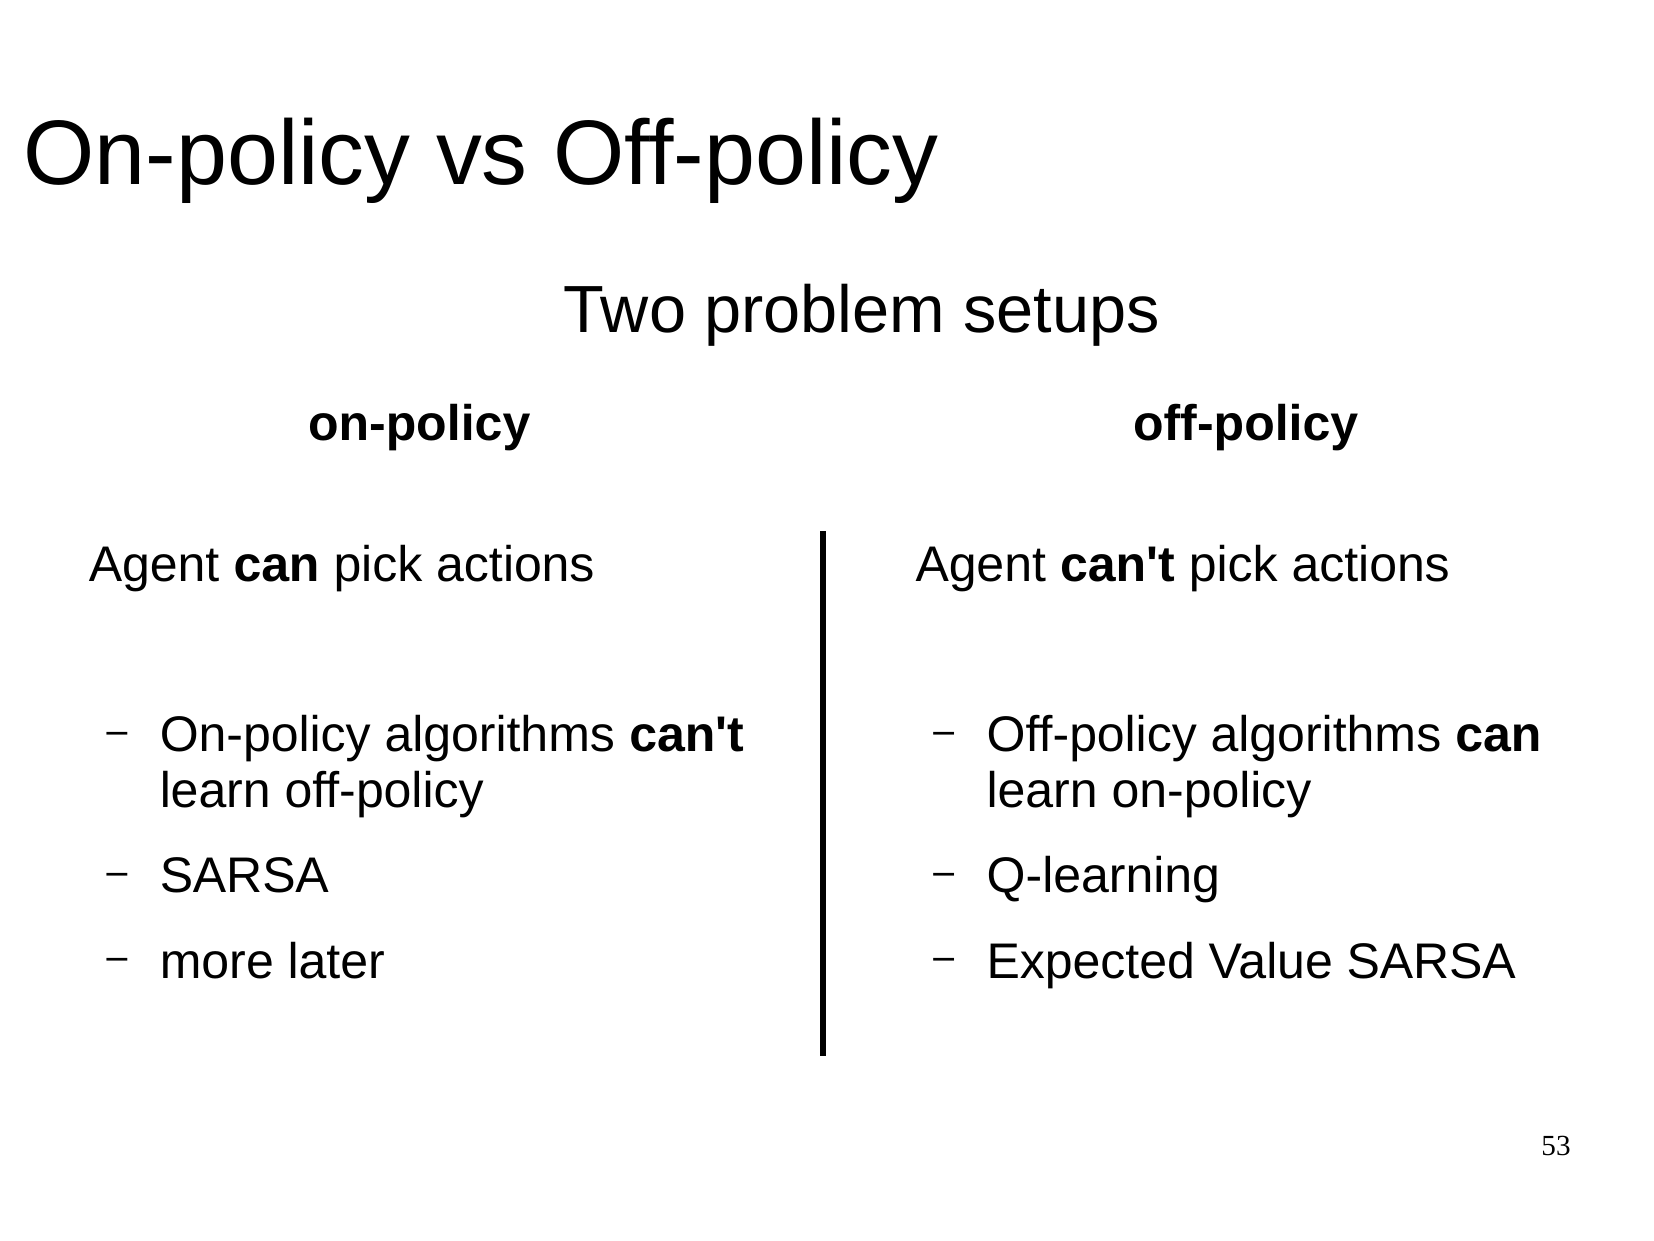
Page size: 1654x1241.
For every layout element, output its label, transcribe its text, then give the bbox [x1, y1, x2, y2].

text_box off-policy Agent can't pick actions Off-policy algorithms can learn on-policy Q-learning Expected Value SARSA [852, 384, 1654, 1241]
list Two problem setups [82, 272, 1571, 384]
text_box on-policy Agent can pick actions On-policy algorithms can't learn off-policy SARSA more later [0, 384, 852, 1241]
title On-policy vs Off-policy [23, 49, 1512, 257]
